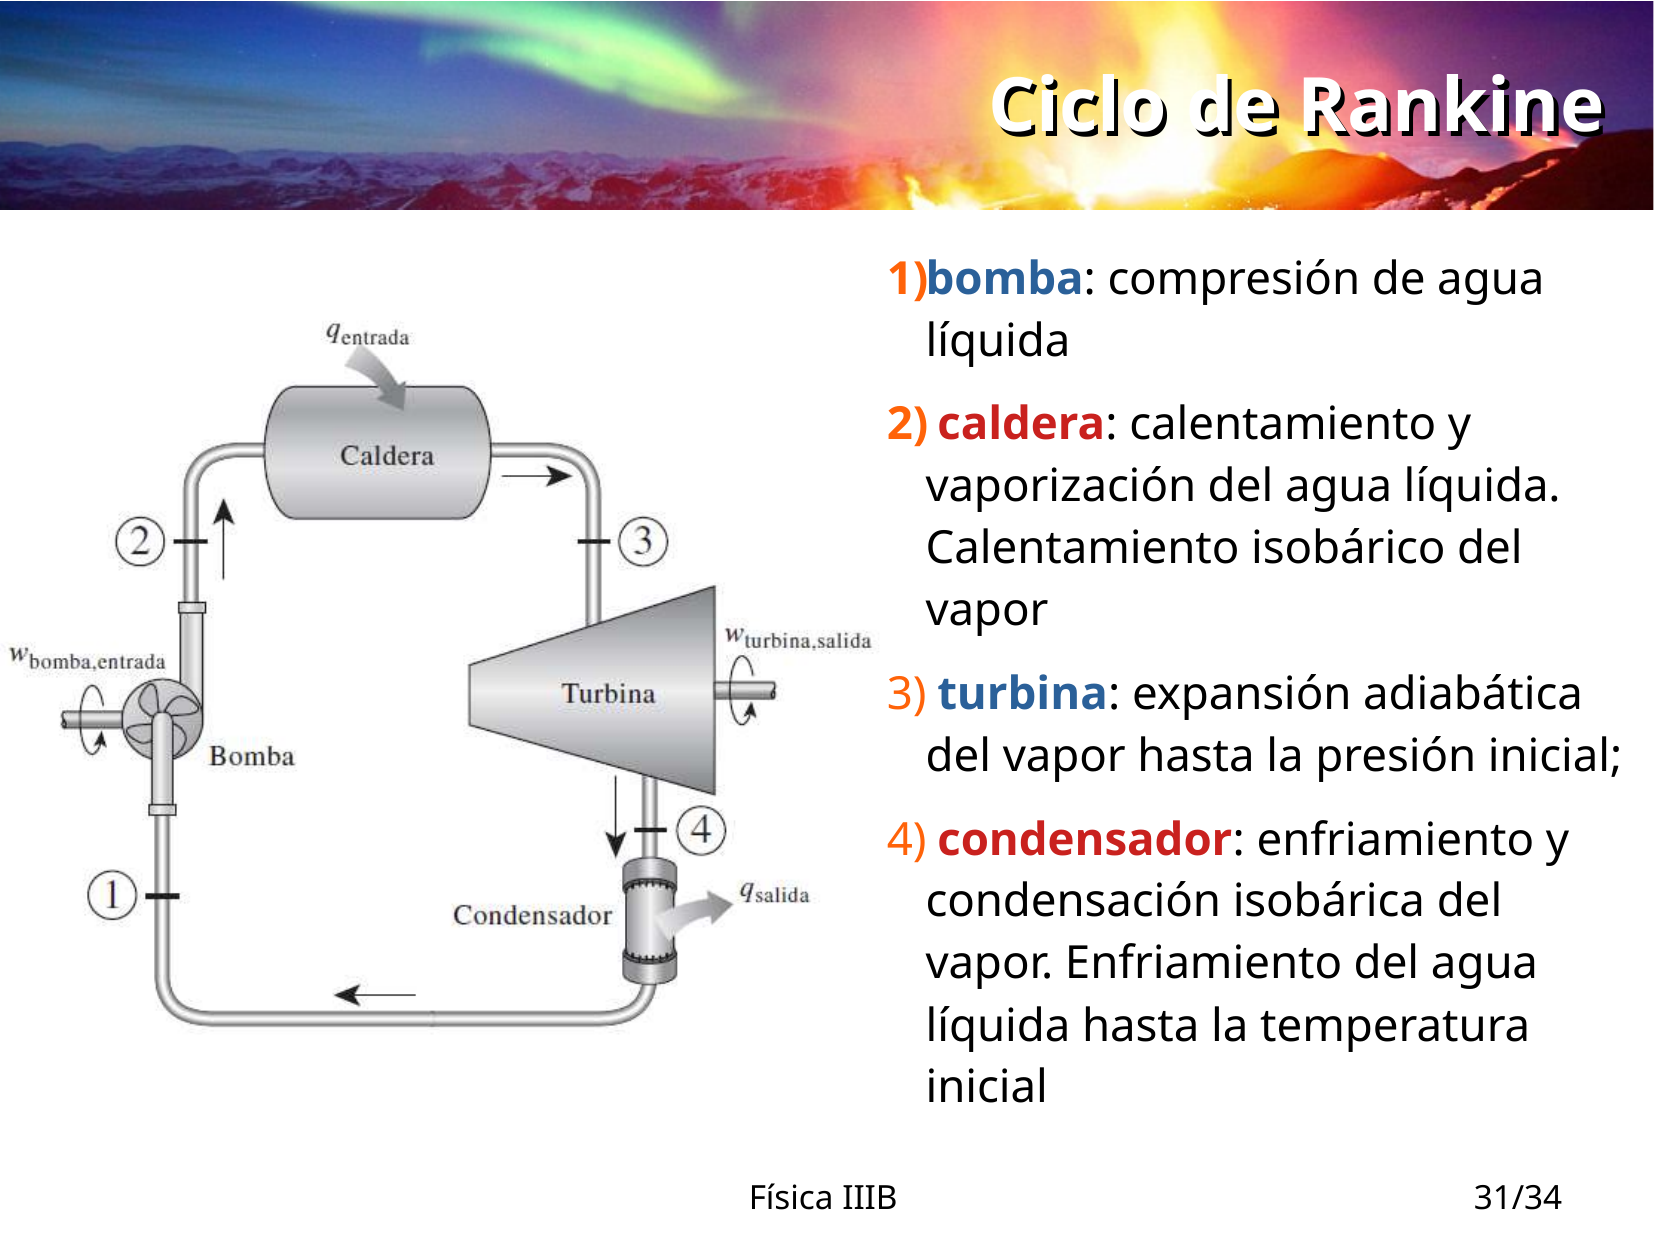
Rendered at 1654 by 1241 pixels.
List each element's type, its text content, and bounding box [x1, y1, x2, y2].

picture [0, 309, 873, 1060]
picture [0, 1, 1654, 210]
title Ciclo de Rankine [45, 15, 1606, 191]
list bomba: compresión de agua líquida caldera: calentamiento y vaporización del agua líquida. Calentamiento isobárico del vapor turbina: expansión adiabática del vapor hasta la presión inicial; condensador: enfriamiento y condensación isobárica del vapor. Enfriamiento del agua líquida hasta la temperatura inicial [873, 245, 1636, 1146]
